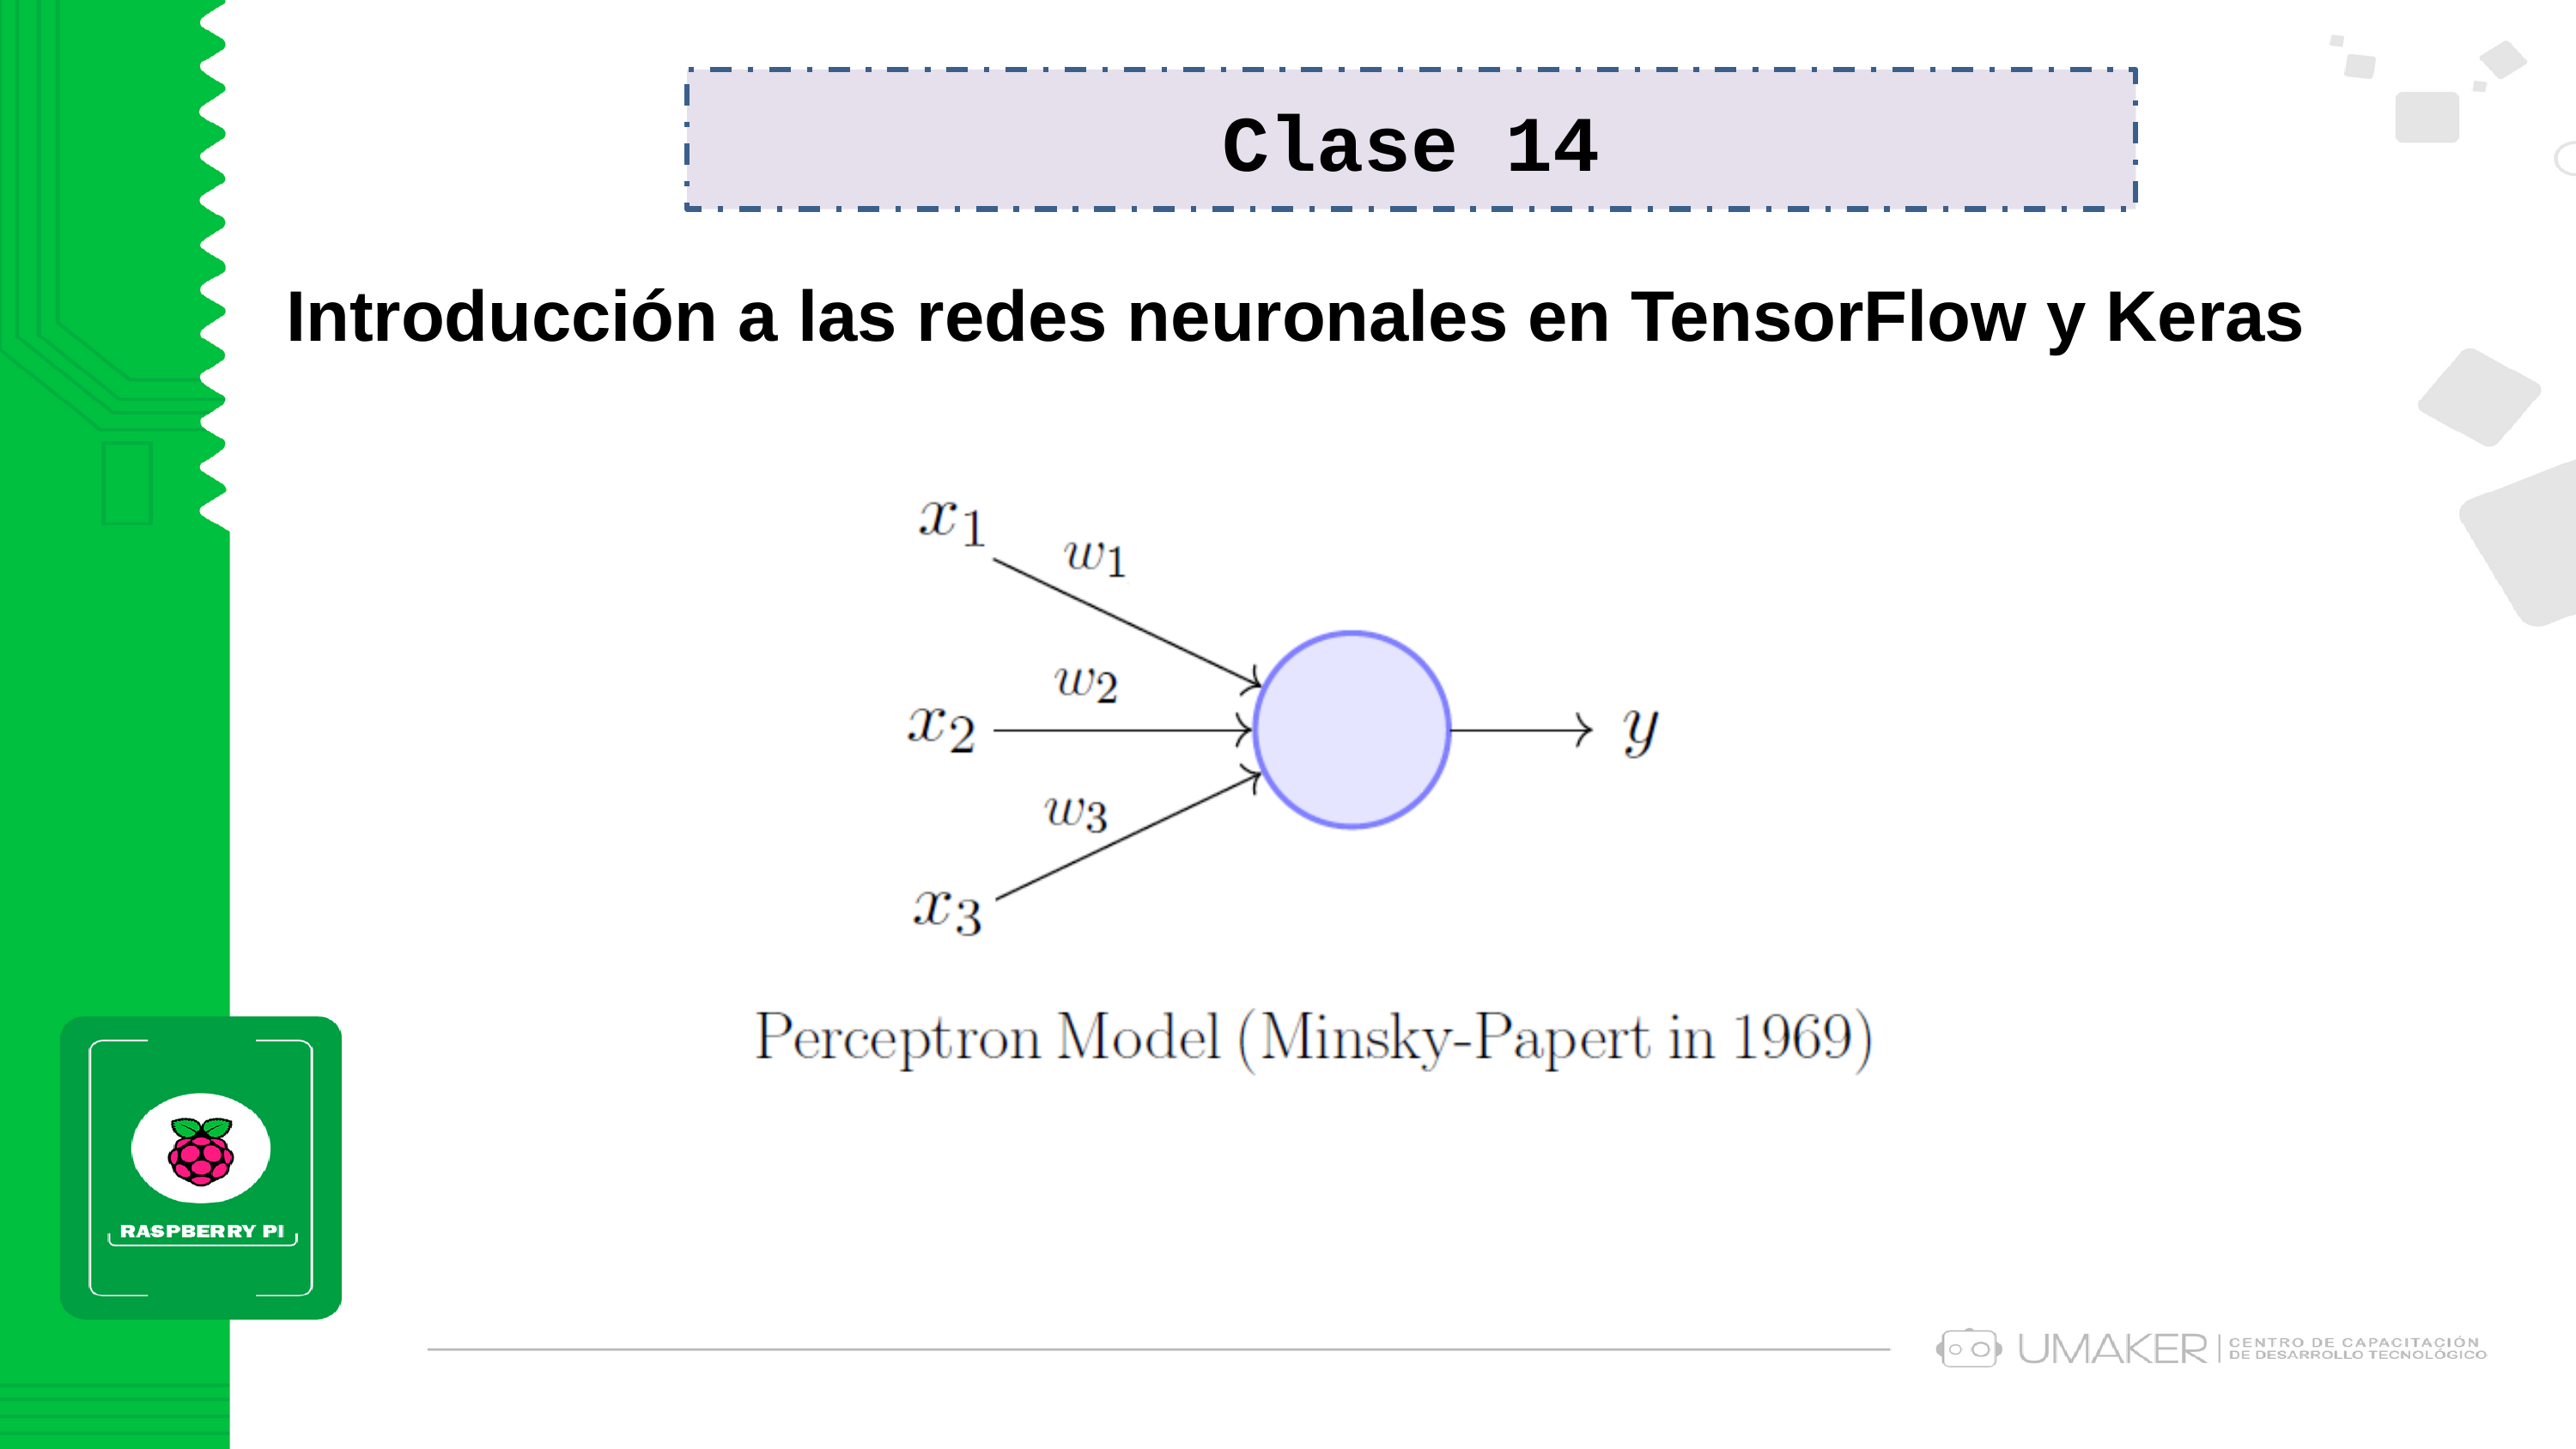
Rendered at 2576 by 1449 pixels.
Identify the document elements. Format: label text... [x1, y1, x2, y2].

text_box Introducción a las redes neuronales en TensorFlow y Keras [229, 264, 2363, 416]
text_box Clase 14 [687, 70, 2136, 209]
picture [0, 0, 2576, 1449]
